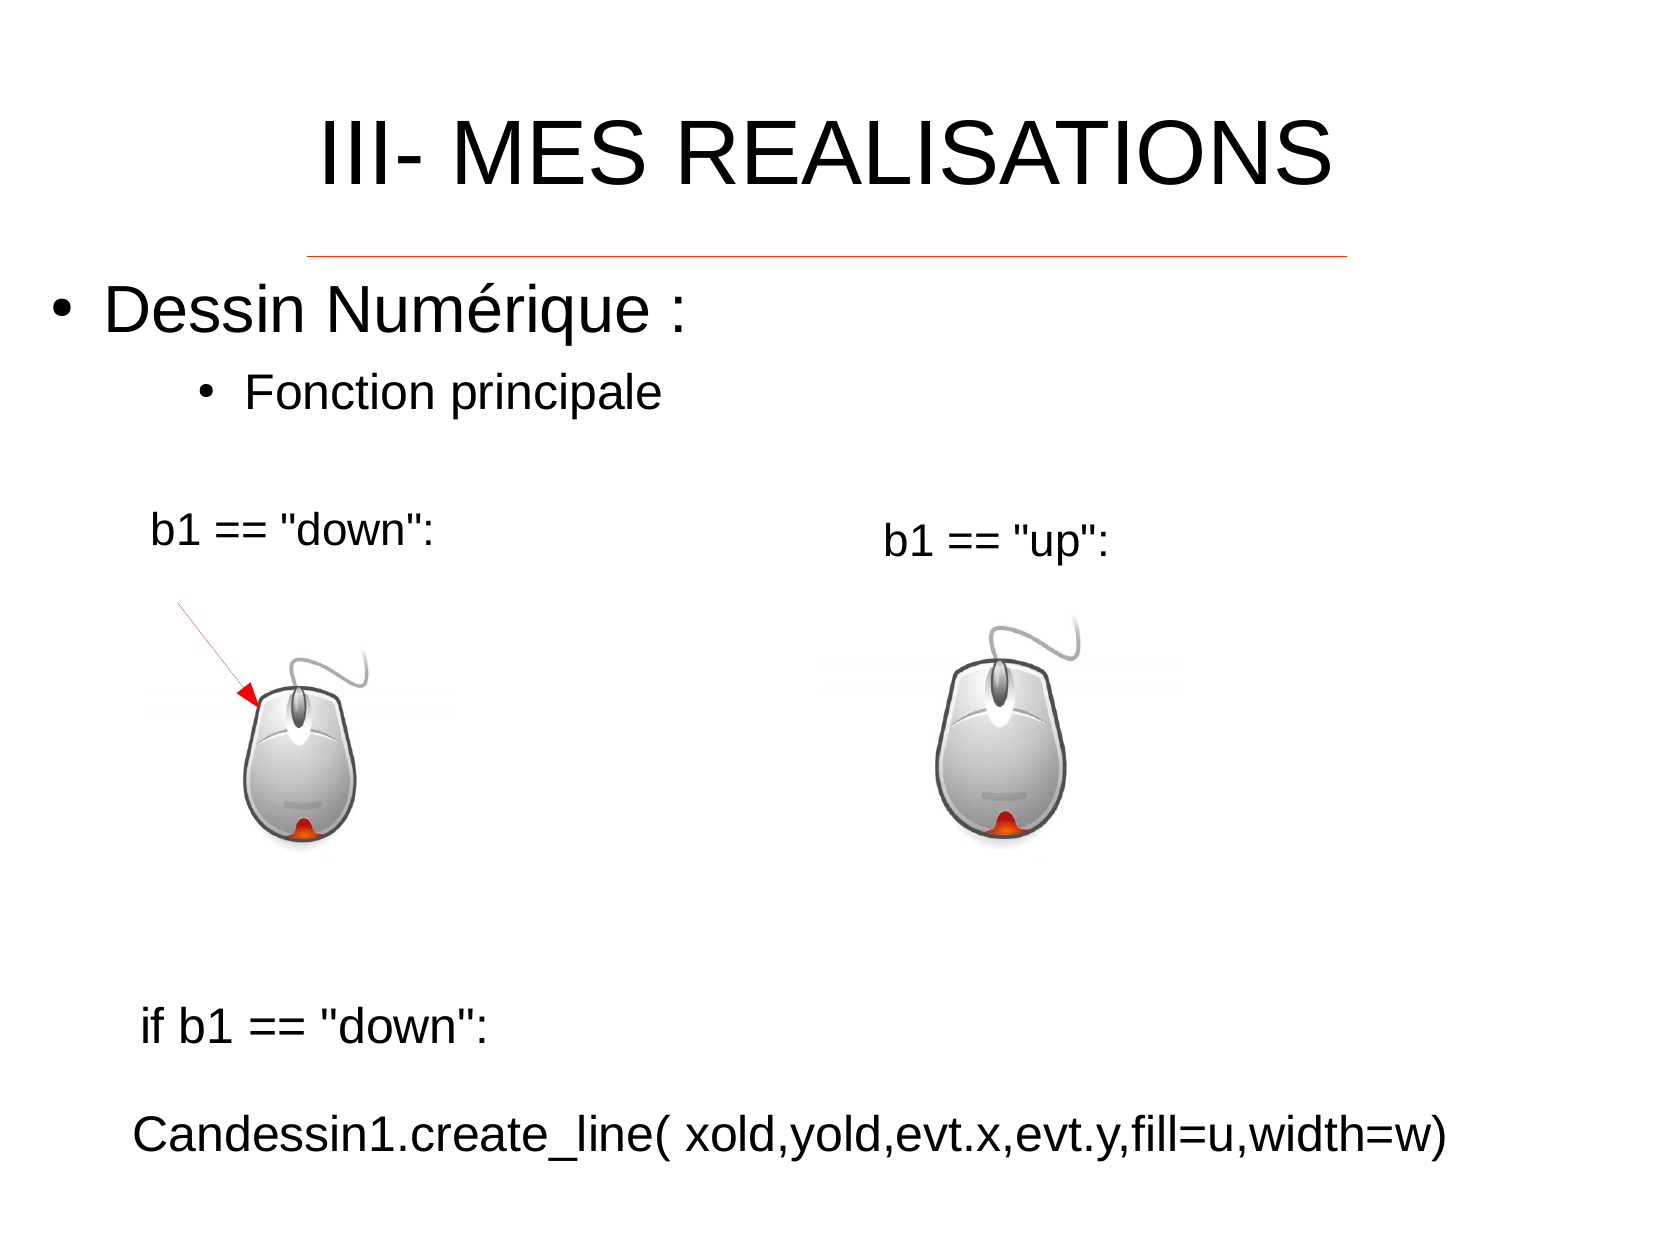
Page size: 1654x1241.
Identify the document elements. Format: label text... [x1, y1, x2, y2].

title III- MES REALISATIONS [82, 49, 1571, 257]
picture [817, 603, 1184, 863]
text_box b1 == "up": [843, 507, 1146, 574]
picture [141, 638, 458, 863]
list Dessin Numérique : Fonction principale [32, 271, 1521, 991]
text_box Candessin1.create_line( xold,yold,evt.x,evt.y,fill=u,width=w) [118, 1098, 1548, 1225]
text_box b1 == "down": [123, 496, 674, 614]
text_box if b1 == "down": [111, 990, 615, 1118]
